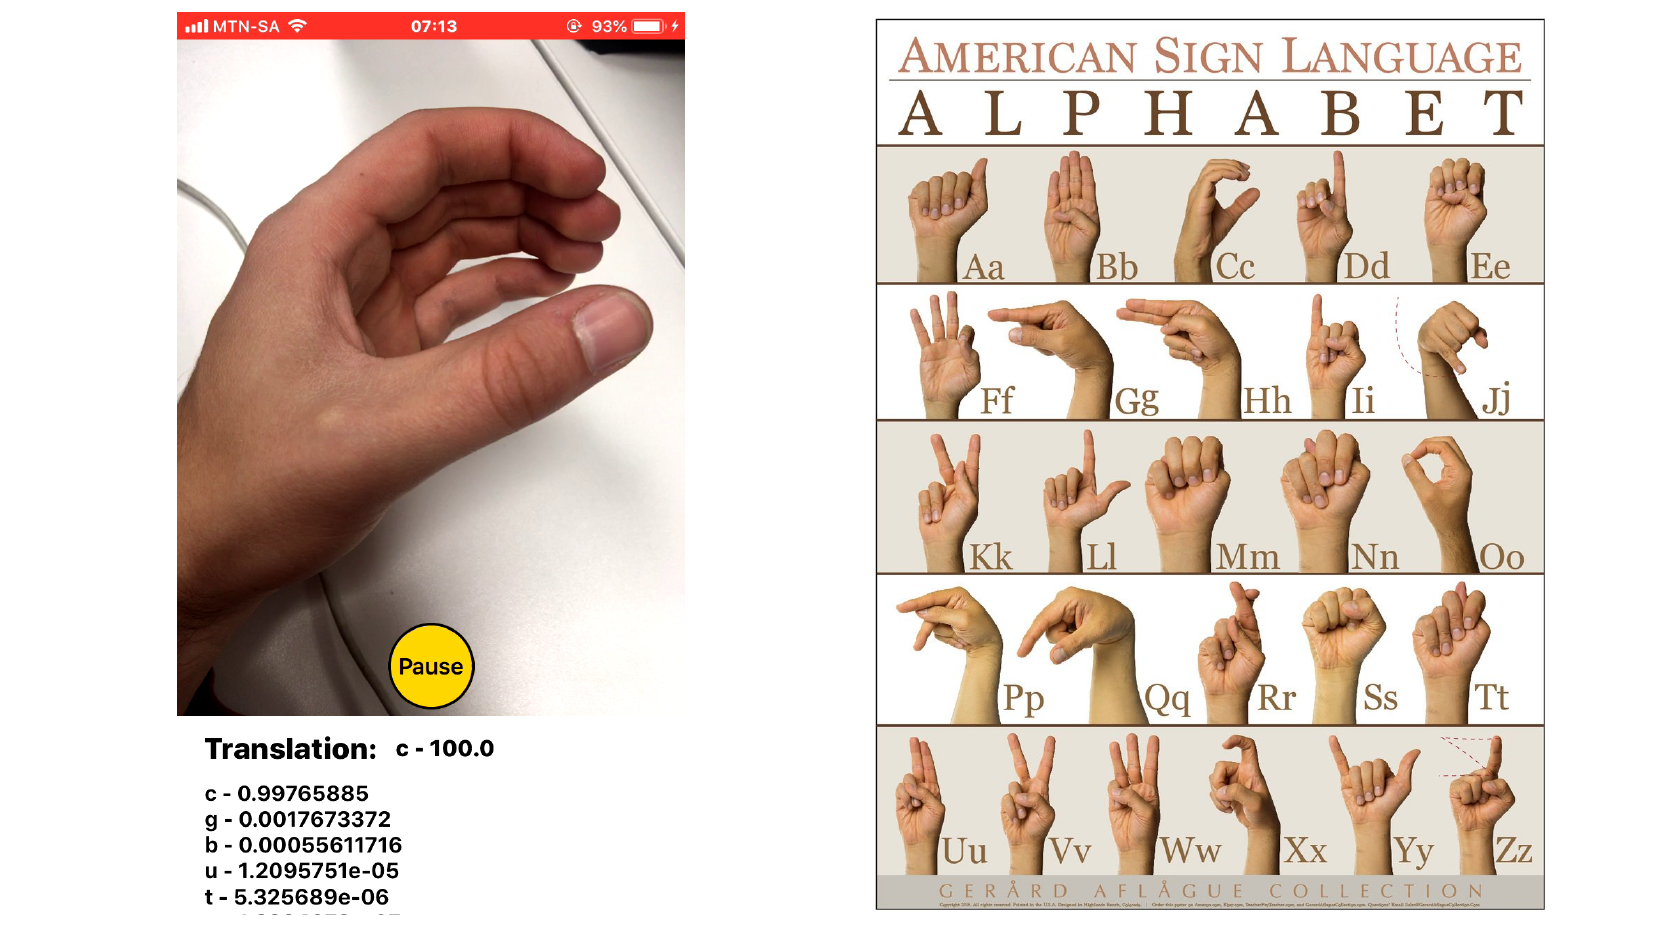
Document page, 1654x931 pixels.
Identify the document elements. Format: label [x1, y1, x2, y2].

picture [875, 18, 1545, 910]
text_box [177, 11, 686, 916]
